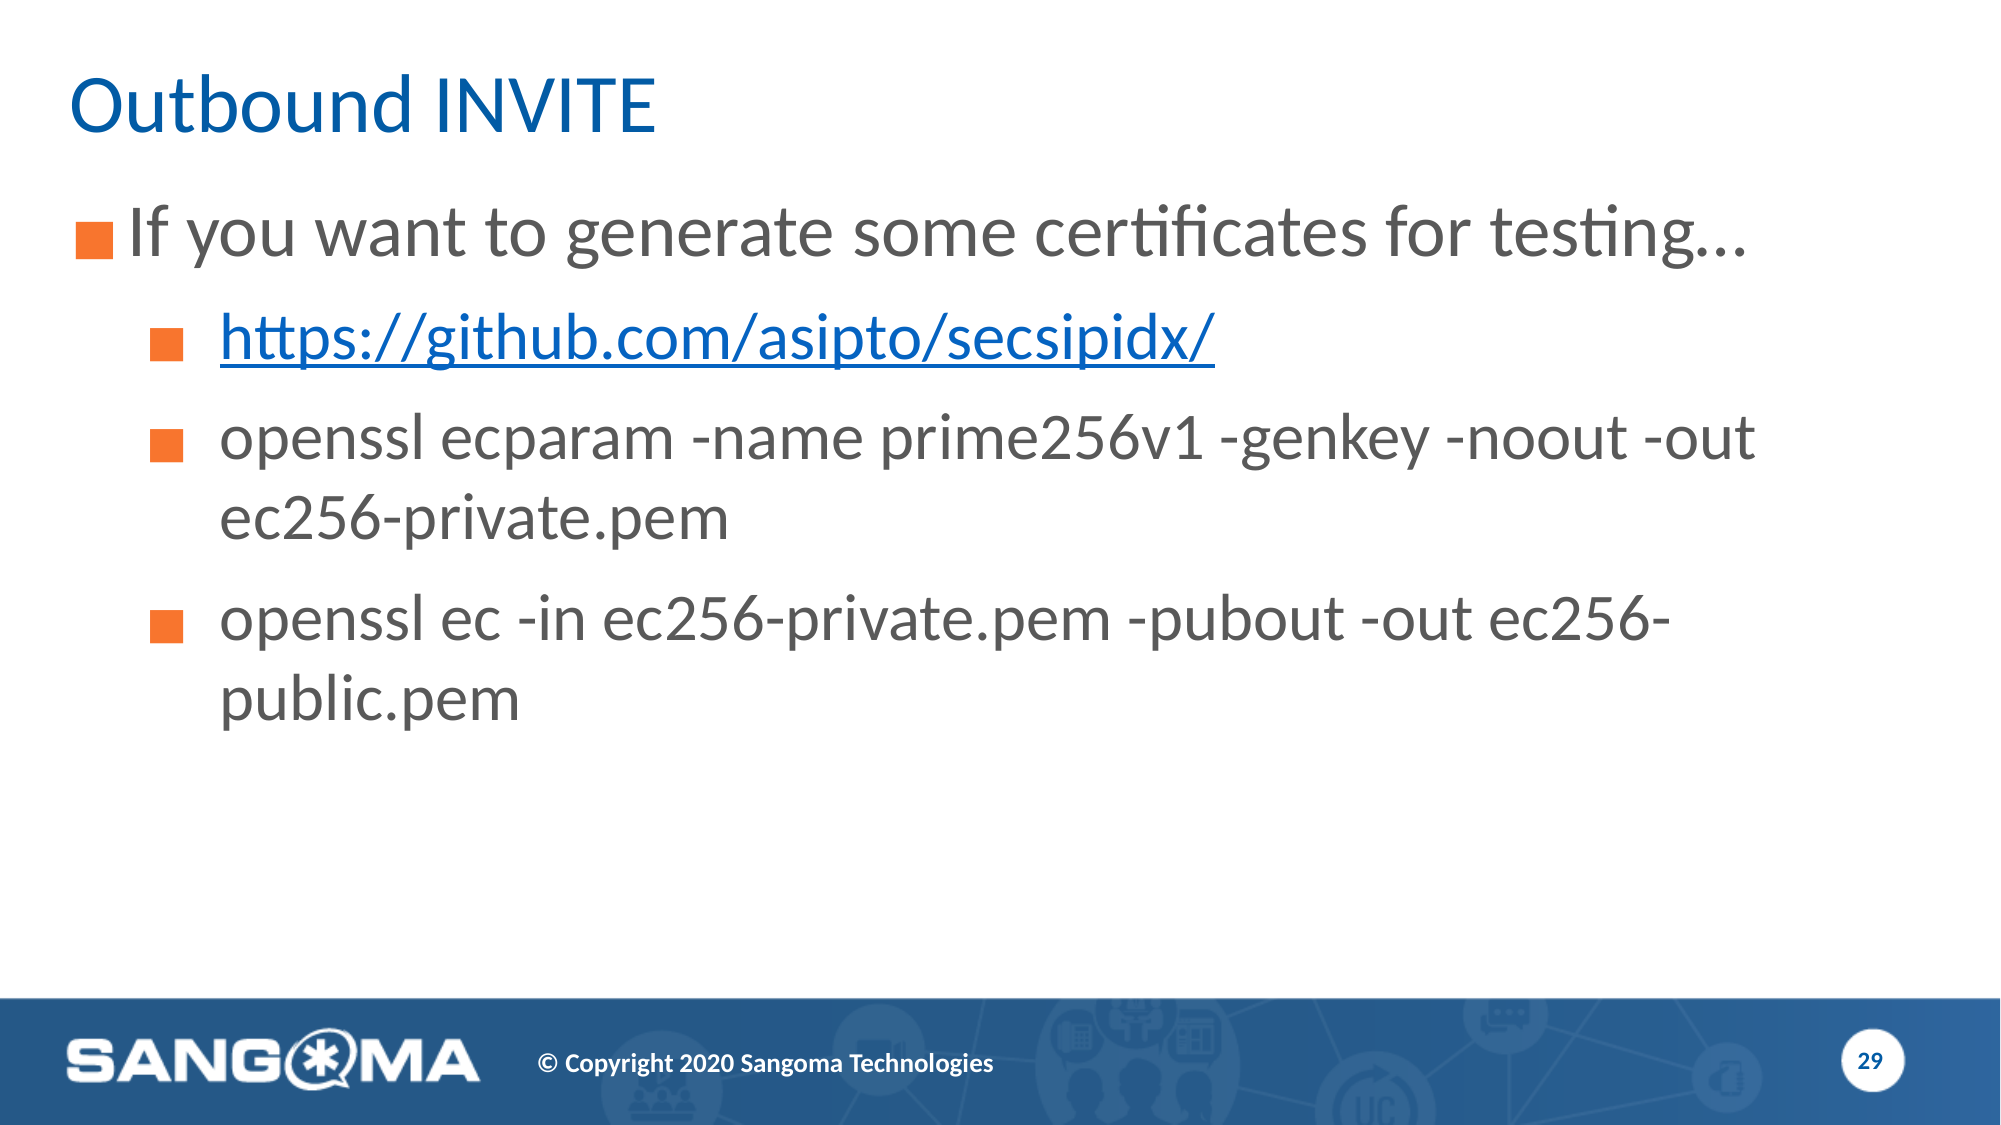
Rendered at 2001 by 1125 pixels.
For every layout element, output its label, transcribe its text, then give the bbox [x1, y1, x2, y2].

list If you want to generate some certificates for testing… https://github.com/asipto/secsipidx/ openssl ecparam -name prime256v1 -genkey -noout -out ec256-private.pem openssl ec -in ec256-private.pem -pubout -out ec256-public.pem [54, 174, 1945, 999]
title Outbound INVITE [54, 48, 1945, 164]
picture [0, 0, 2001, 1125]
